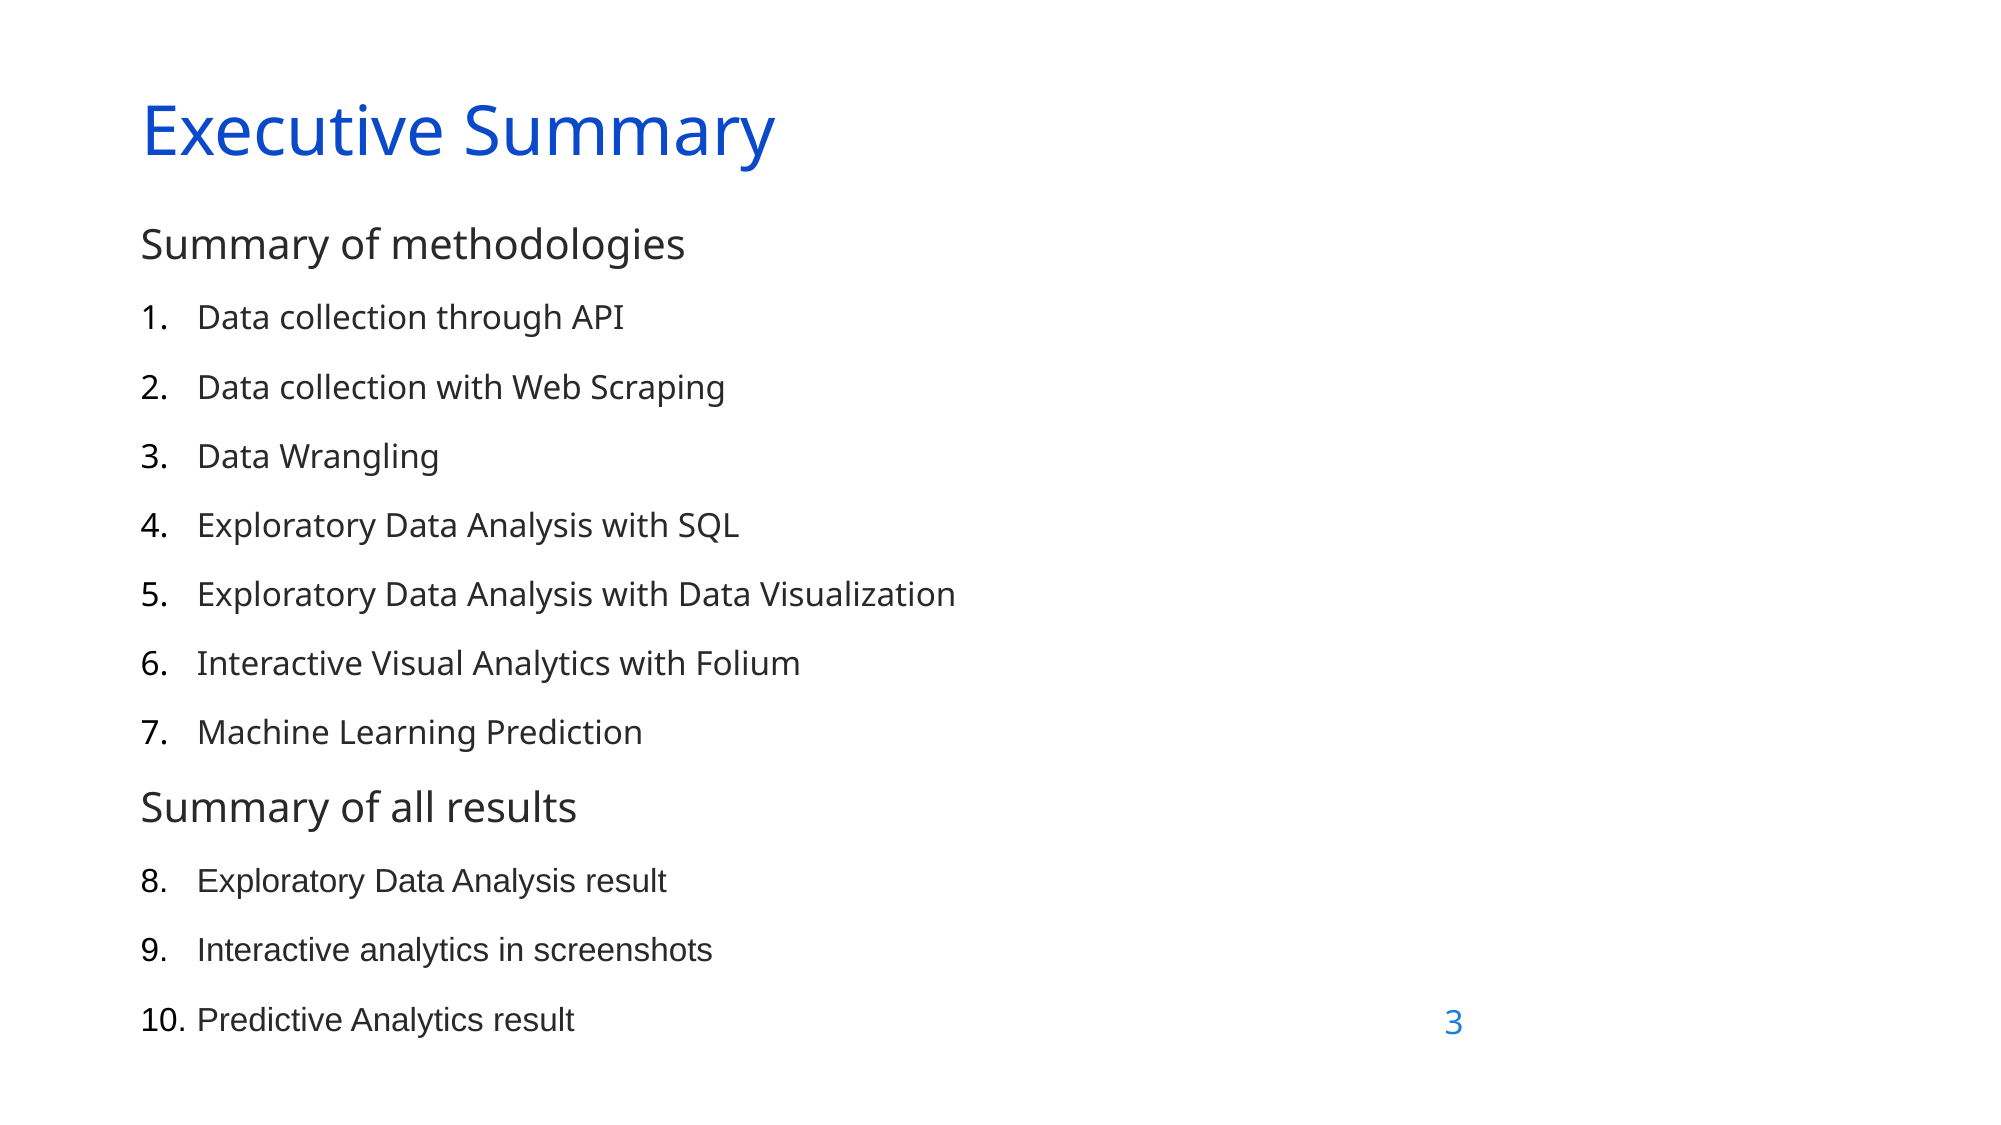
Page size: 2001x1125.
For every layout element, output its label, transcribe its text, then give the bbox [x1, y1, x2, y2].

text_box Executive Summary [126, 88, 1852, 179]
slide_number 3 [1429, 988, 1880, 1055]
text_box Summary of methodologies Data collection through API Data collection with Web Scraping Data Wrangling Exploratory Data Analysis with SQL Exploratory Data Analysis with Data Visualization Interactive Visual Analytics with Folium Machine Learning Prediction Summary of all results Exploratory Data Analysis result Interactive analytics in screenshots Predictive Analytics result [125, 210, 1034, 381]
